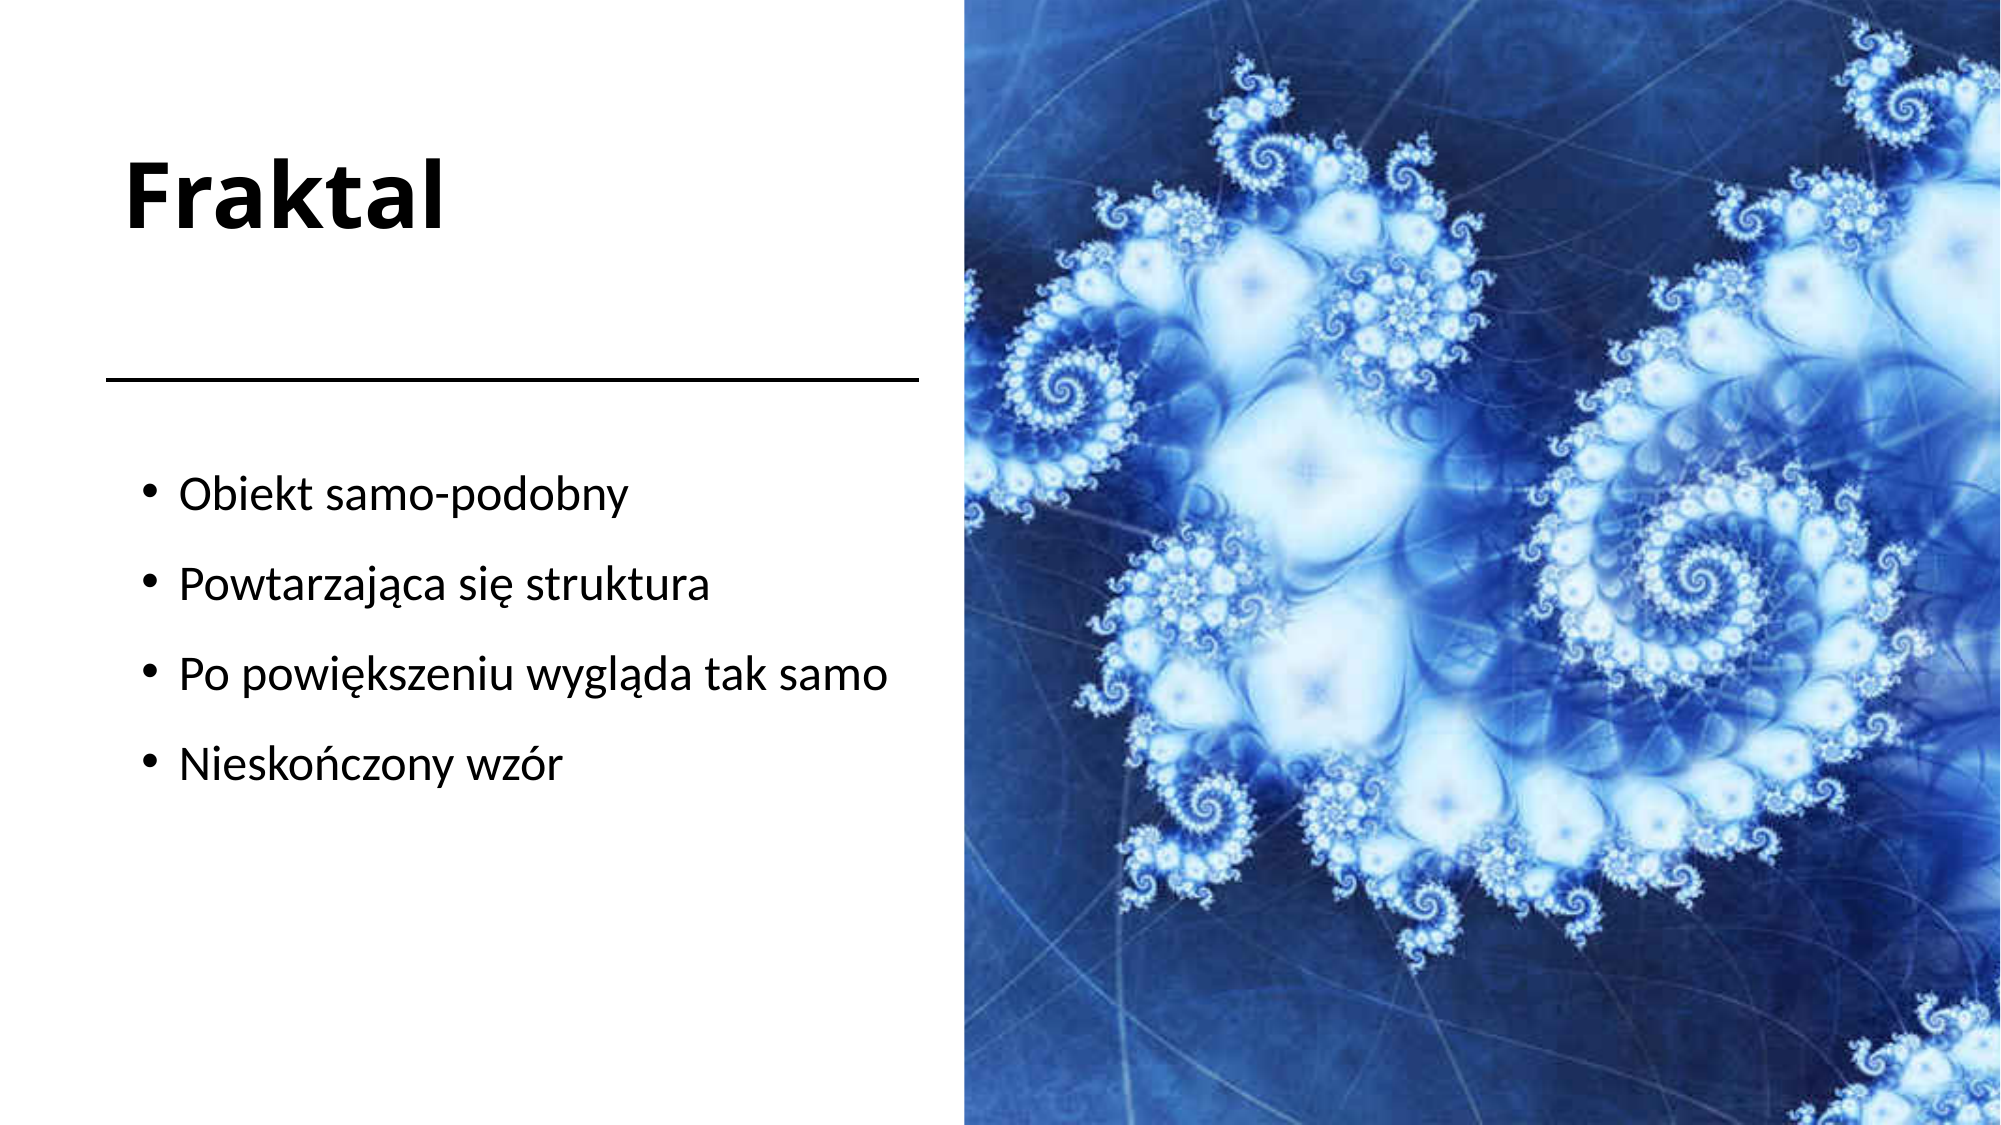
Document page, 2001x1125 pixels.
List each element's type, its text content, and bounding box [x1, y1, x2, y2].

title Fraktal [107, 59, 948, 338]
text_box Obiekt samo-podobny Powtarzająca się struktura Po powiększeniu wygląda tak samo Nieskończony wzór [107, 422, 948, 991]
picture [964, 0, 2000, 1125]
text_box [0, 0, 964, 1125]
